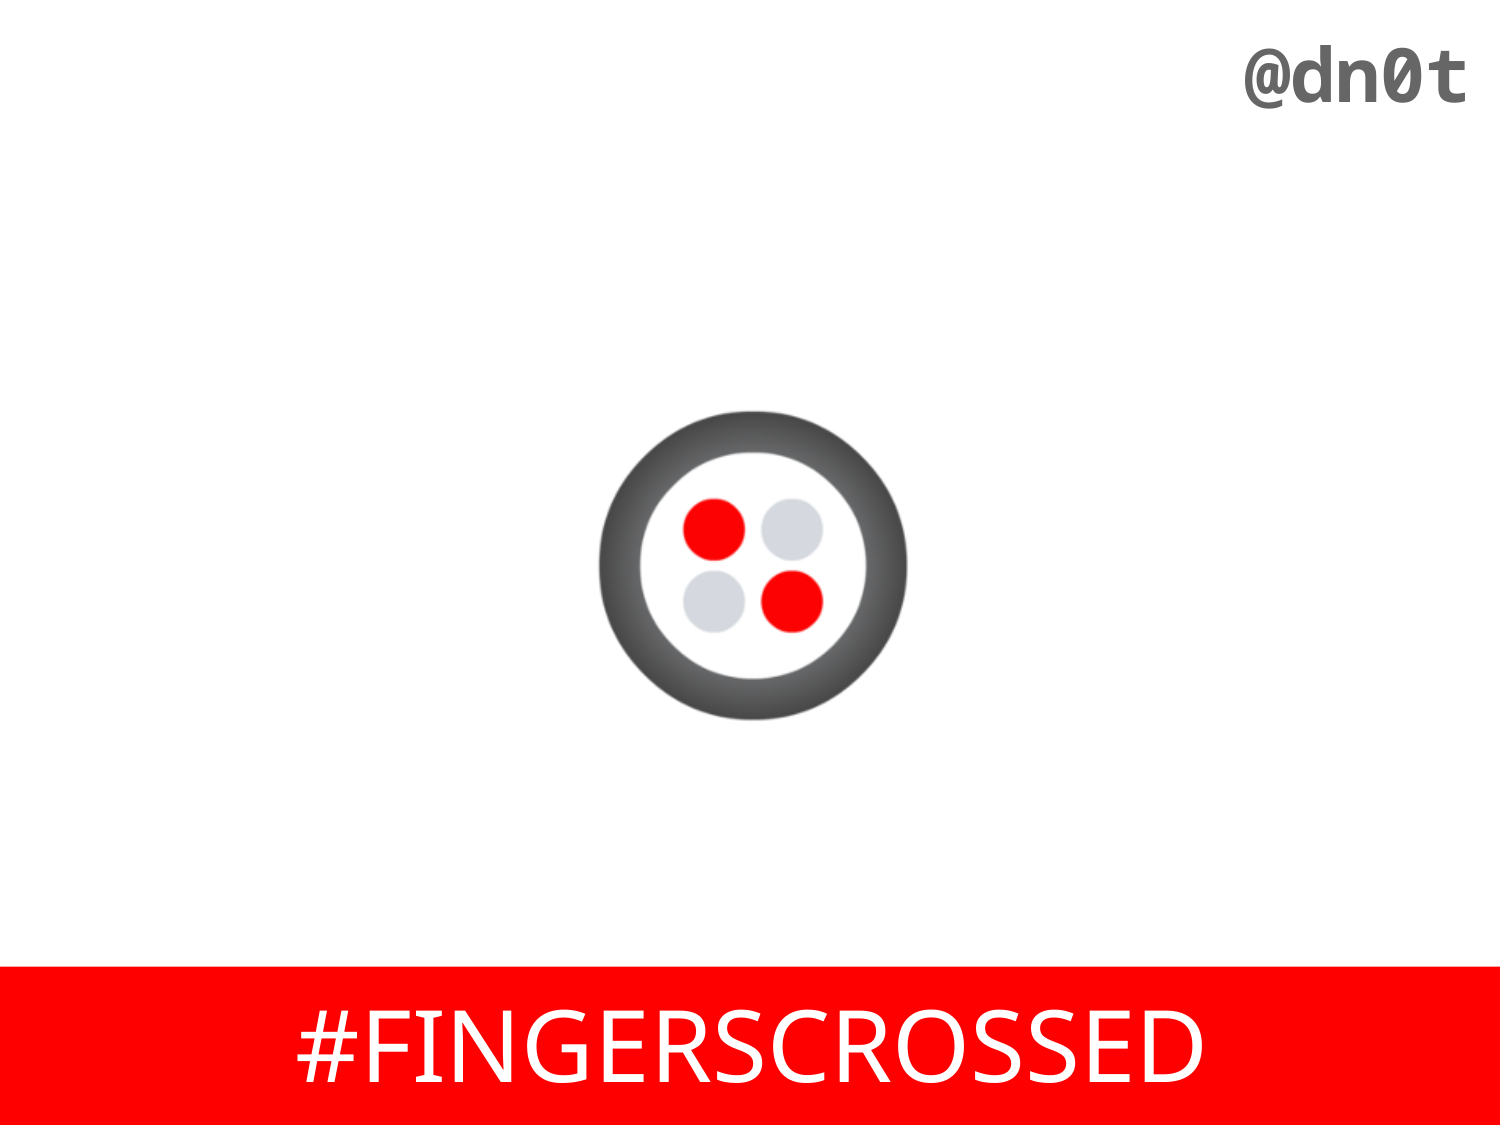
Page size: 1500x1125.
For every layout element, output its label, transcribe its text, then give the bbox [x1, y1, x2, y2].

picture [581, 401, 919, 724]
list #FINGERSCROSSED [28, 974, 1478, 1111]
